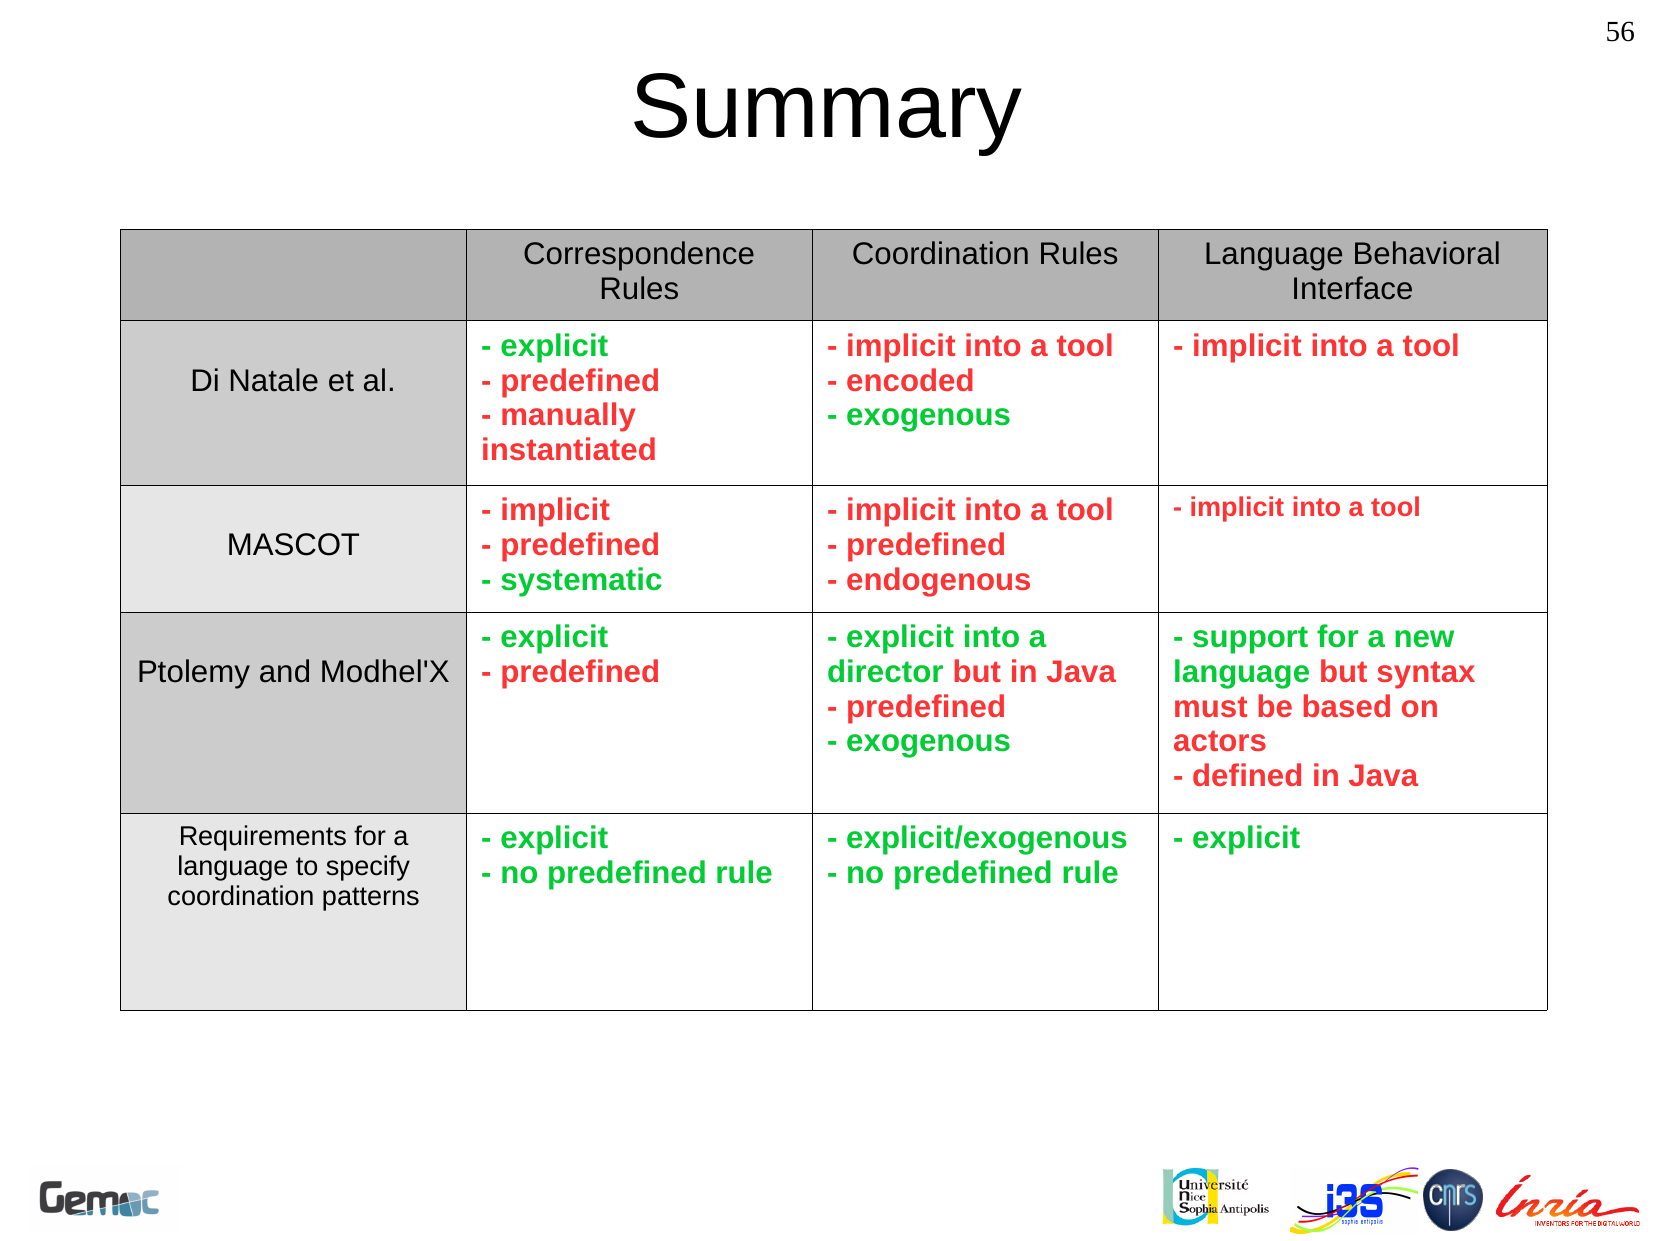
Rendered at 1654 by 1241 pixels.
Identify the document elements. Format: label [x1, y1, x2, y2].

table_cell [121, 814, 466, 1010]
table_cell [121, 486, 466, 612]
table_cell [813, 814, 1158, 1010]
table_cell [813, 613, 1158, 813]
table_header [121, 230, 466, 320]
table_cell [813, 486, 1158, 612]
table_cell [1159, 486, 1547, 612]
table_cell [467, 486, 812, 612]
picture [1137, 1150, 1647, 1241]
table_cell [121, 321, 466, 485]
table_cell [467, 613, 812, 813]
table_header [813, 230, 1158, 320]
table_cell [1159, 613, 1547, 813]
title [82, 2, 1571, 210]
table_header [467, 230, 812, 320]
table_cell [1159, 321, 1547, 485]
table_cell [467, 321, 812, 485]
table_cell [467, 814, 812, 1010]
table_header [1159, 230, 1547, 320]
table_cell [1159, 814, 1547, 1010]
table_cell [121, 613, 466, 813]
table_cell [813, 321, 1158, 485]
